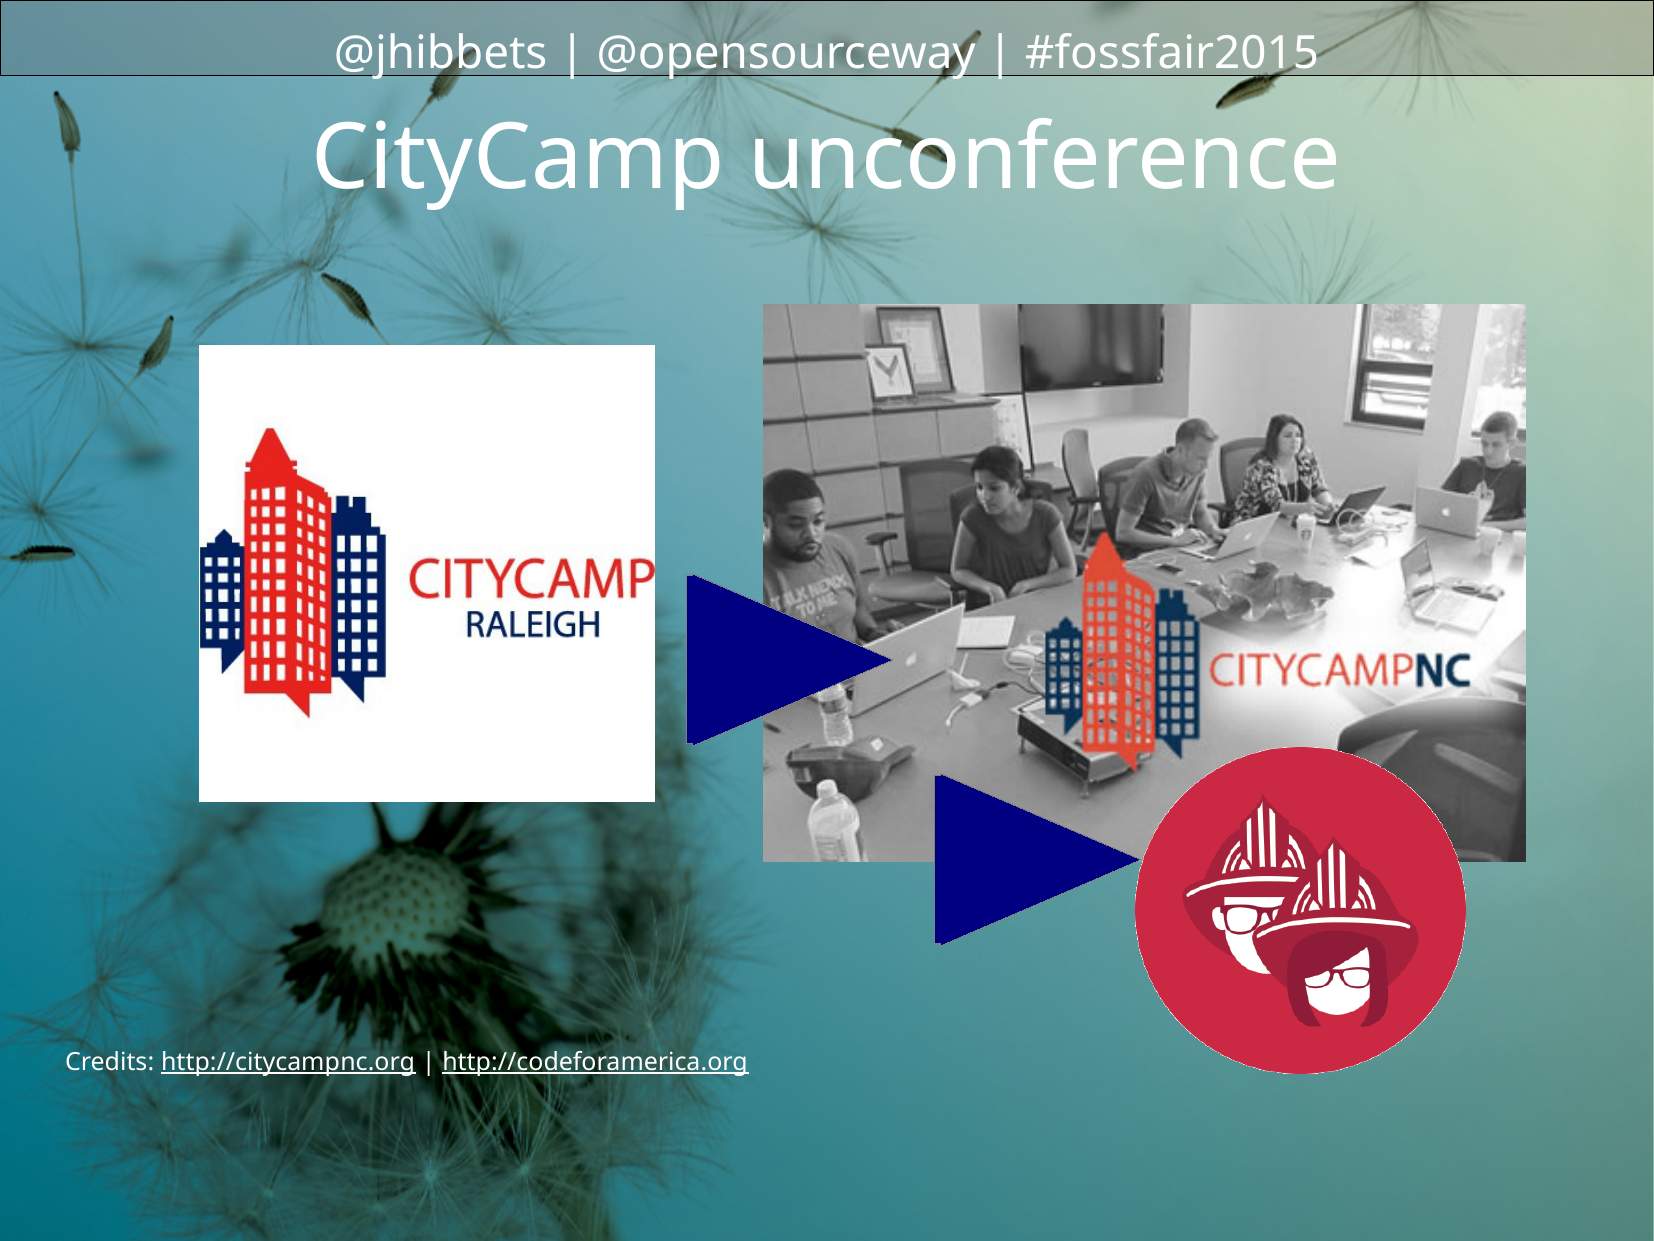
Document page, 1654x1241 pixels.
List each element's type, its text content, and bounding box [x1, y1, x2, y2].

text_box [686, 573, 893, 746]
picture [0, 76, 1654, 1241]
title CityCamp unconference [82, 49, 1571, 257]
text_box [934, 773, 1141, 946]
text_box Credits: http://citycampnc.org | http://codeforamerica.org [50, 1037, 808, 1087]
